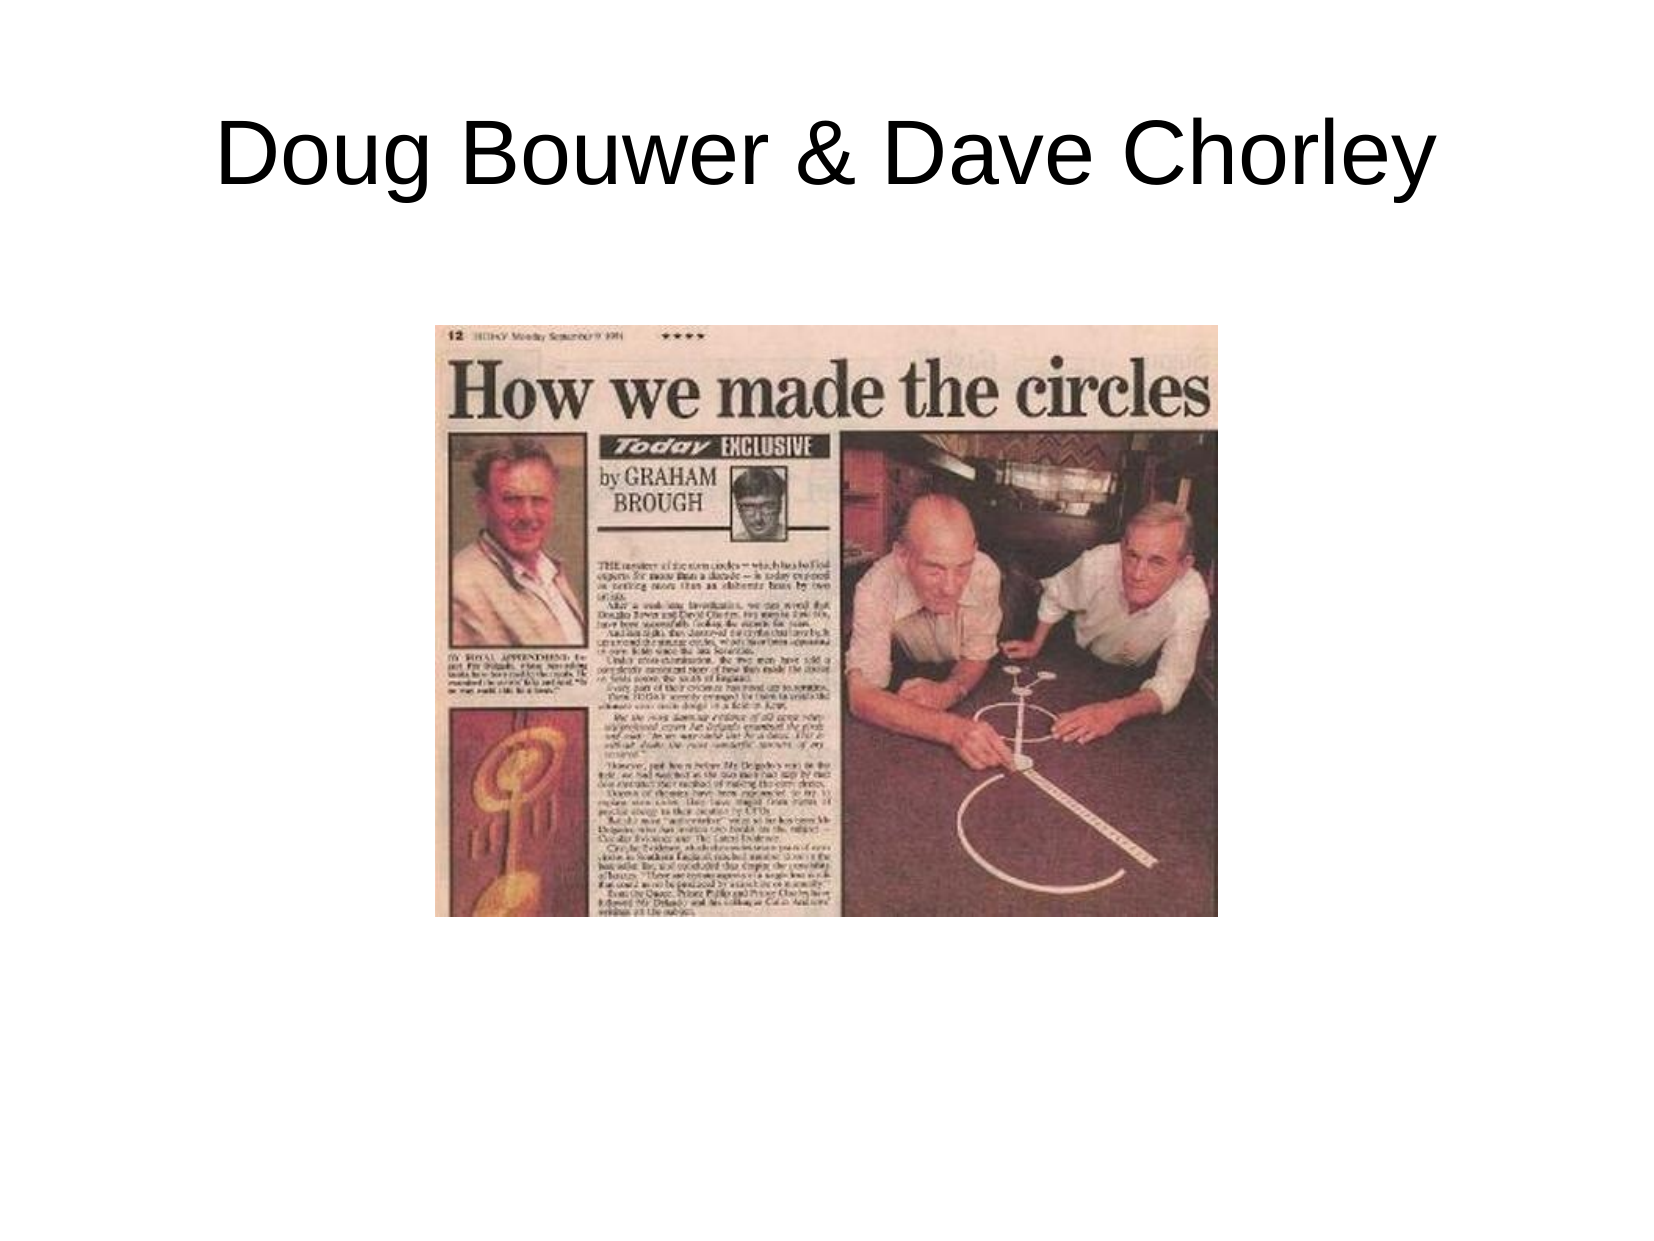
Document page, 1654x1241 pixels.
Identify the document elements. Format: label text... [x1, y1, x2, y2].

title Doug Bouwer & Dave Chorley [82, 49, 1571, 257]
picture [435, 325, 1218, 917]
